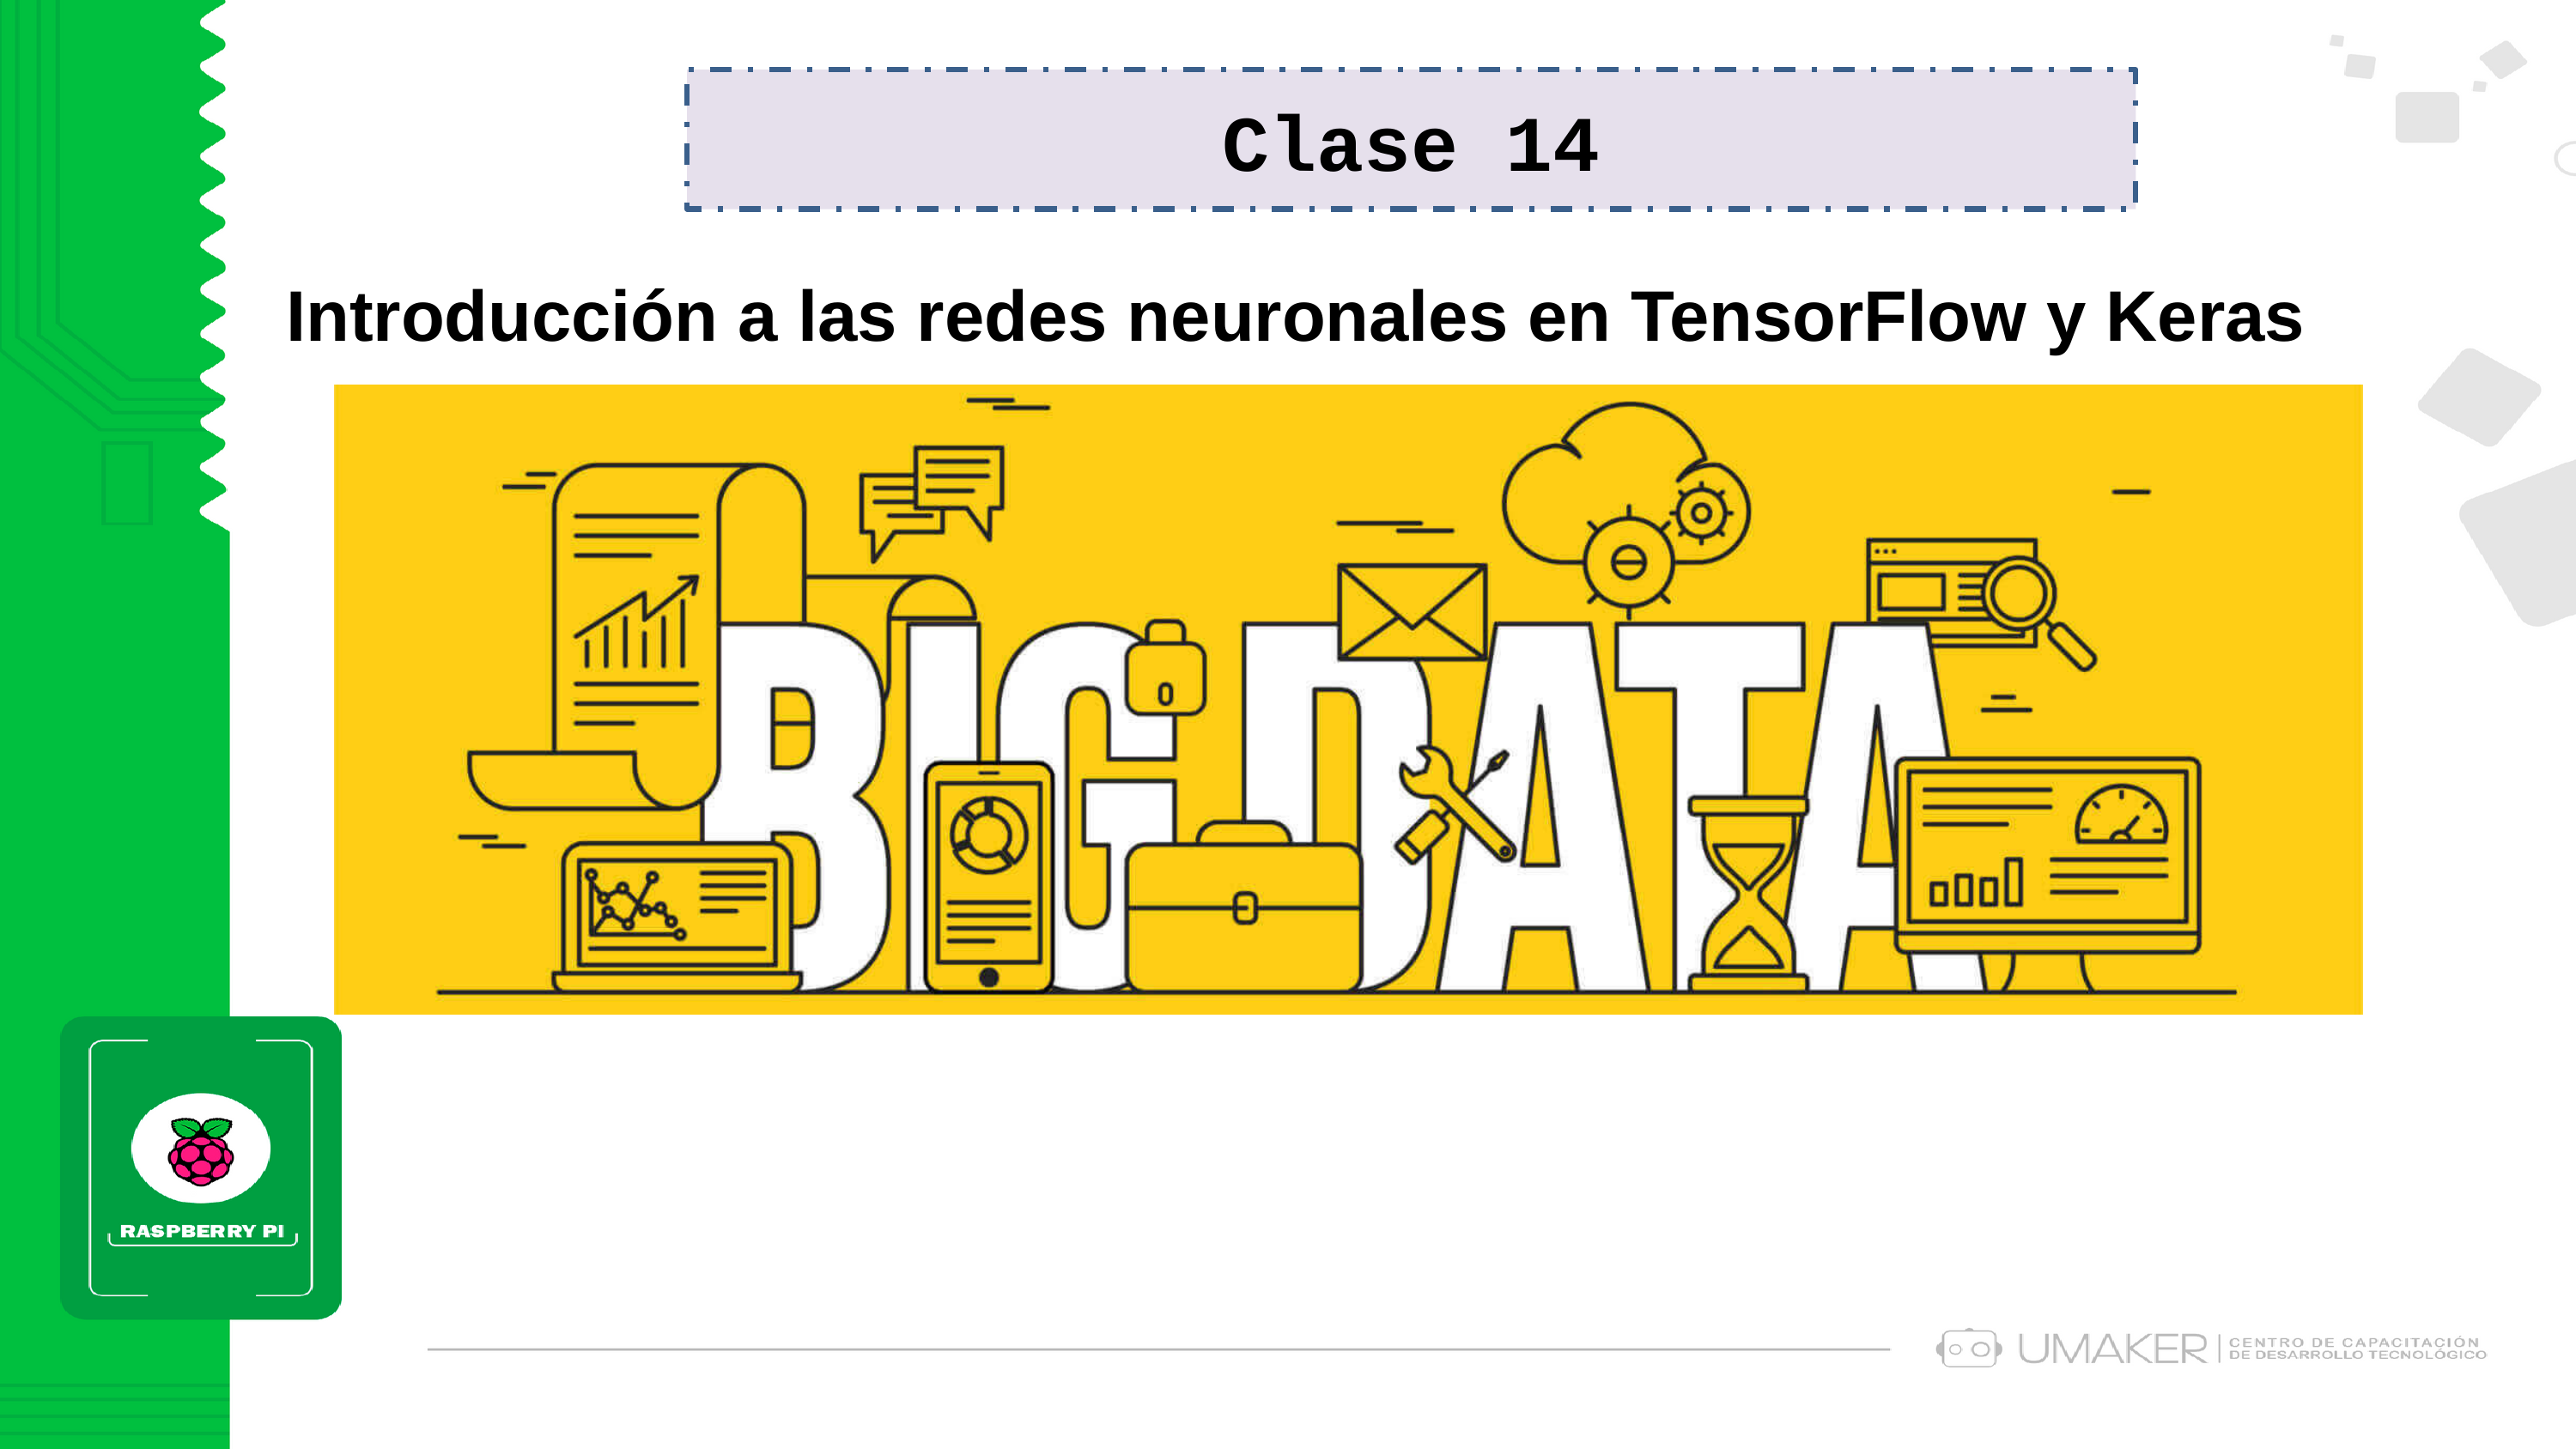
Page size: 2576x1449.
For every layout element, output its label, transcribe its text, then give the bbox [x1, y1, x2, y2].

picture [0, 0, 2576, 1449]
text_box Introducción a las redes neuronales en TensorFlow y Keras [229, 264, 2363, 416]
text_box Clase 14 [687, 70, 2136, 209]
